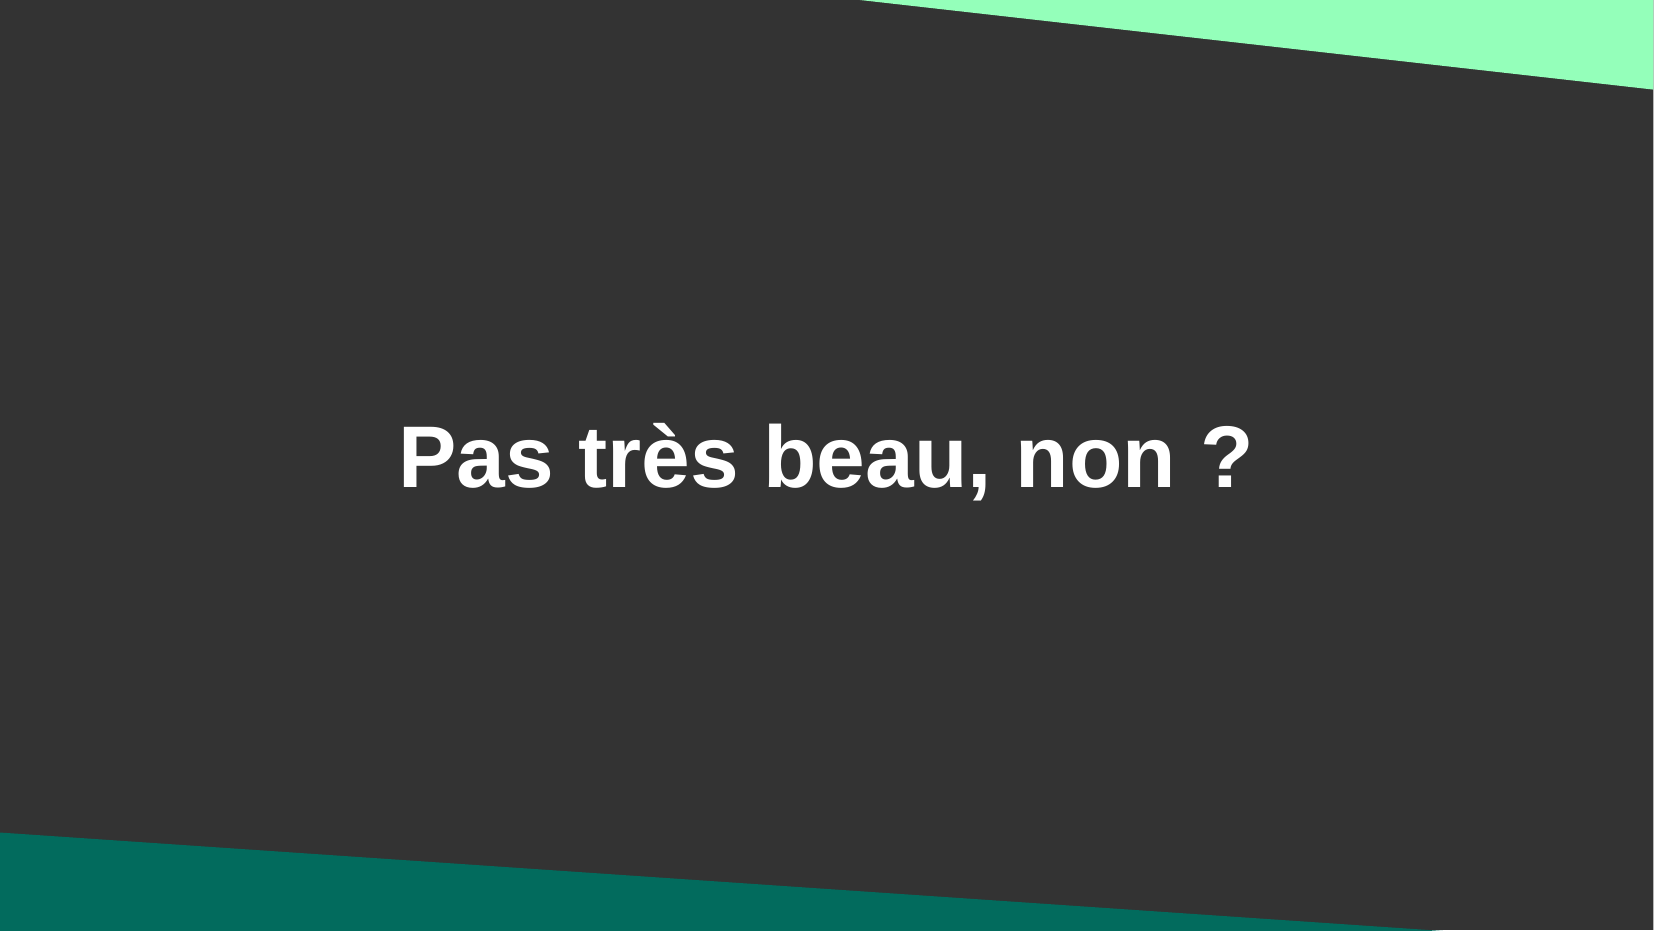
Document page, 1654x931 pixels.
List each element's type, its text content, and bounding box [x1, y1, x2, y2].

title Pas très beau, non ? [31, 408, 1622, 523]
text_box [859, 0, 1654, 90]
